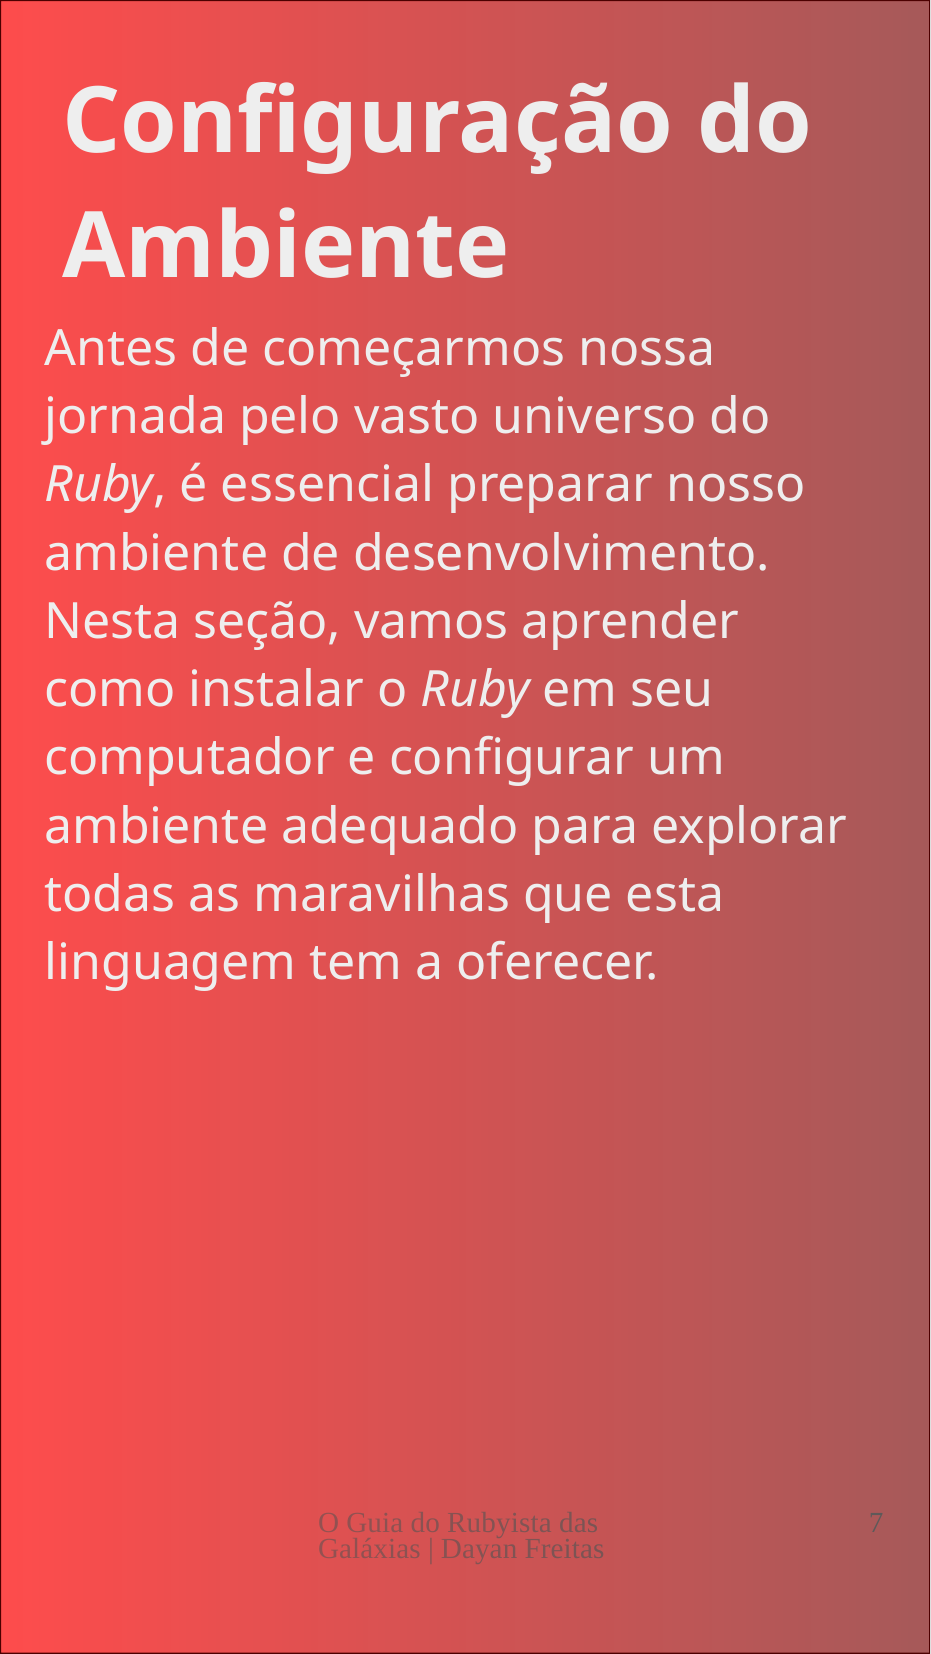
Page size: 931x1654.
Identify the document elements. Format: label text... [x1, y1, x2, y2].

text_box [0, 0, 931, 1654]
text_box Antes de começarmos nossa jornada pelo vasto universo do Ruby, é essencial preparar nosso ambiente de desenvolvimento. Nesta seção, vamos aprender como instalar o Ruby em seu computador e configurar um ambiente adequado para explorar todas as maravilhas que esta linguagem tem a oferecer. [0, 236, 922, 1017]
text_box Configuração do Ambiente [47, 47, 839, 236]
